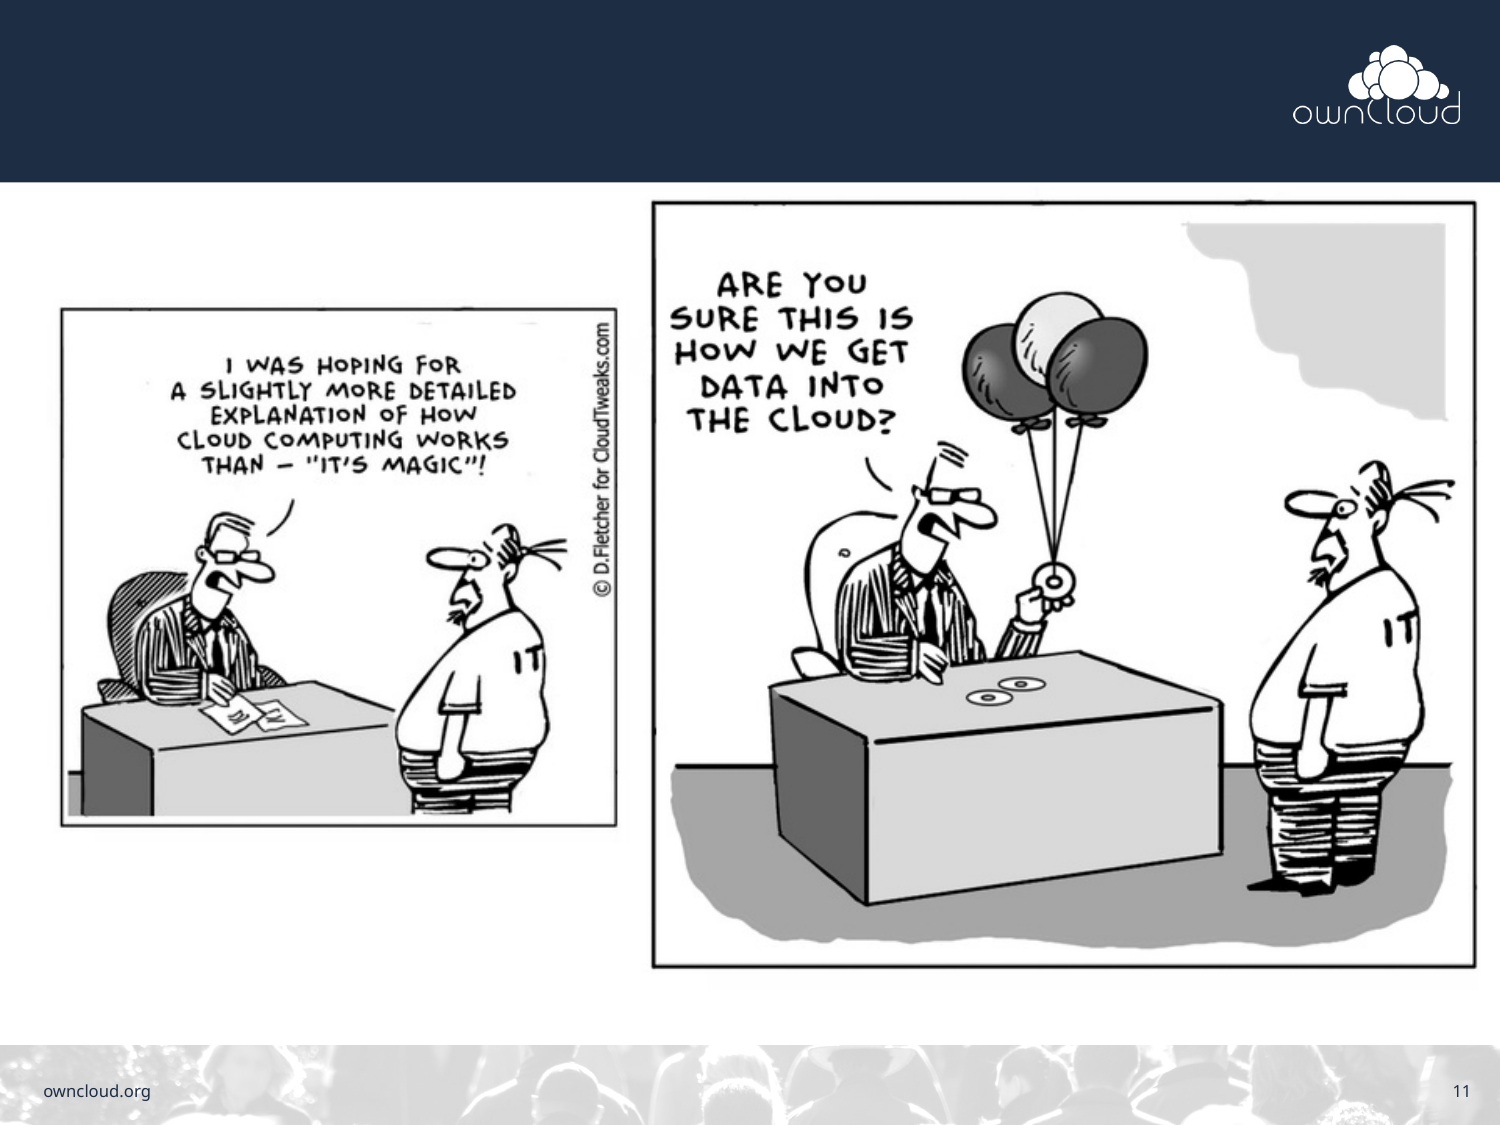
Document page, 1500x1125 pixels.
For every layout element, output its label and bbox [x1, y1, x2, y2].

picture [0, 1045, 1500, 1125]
picture [46, 186, 1496, 991]
picture [1293, 45, 1460, 124]
